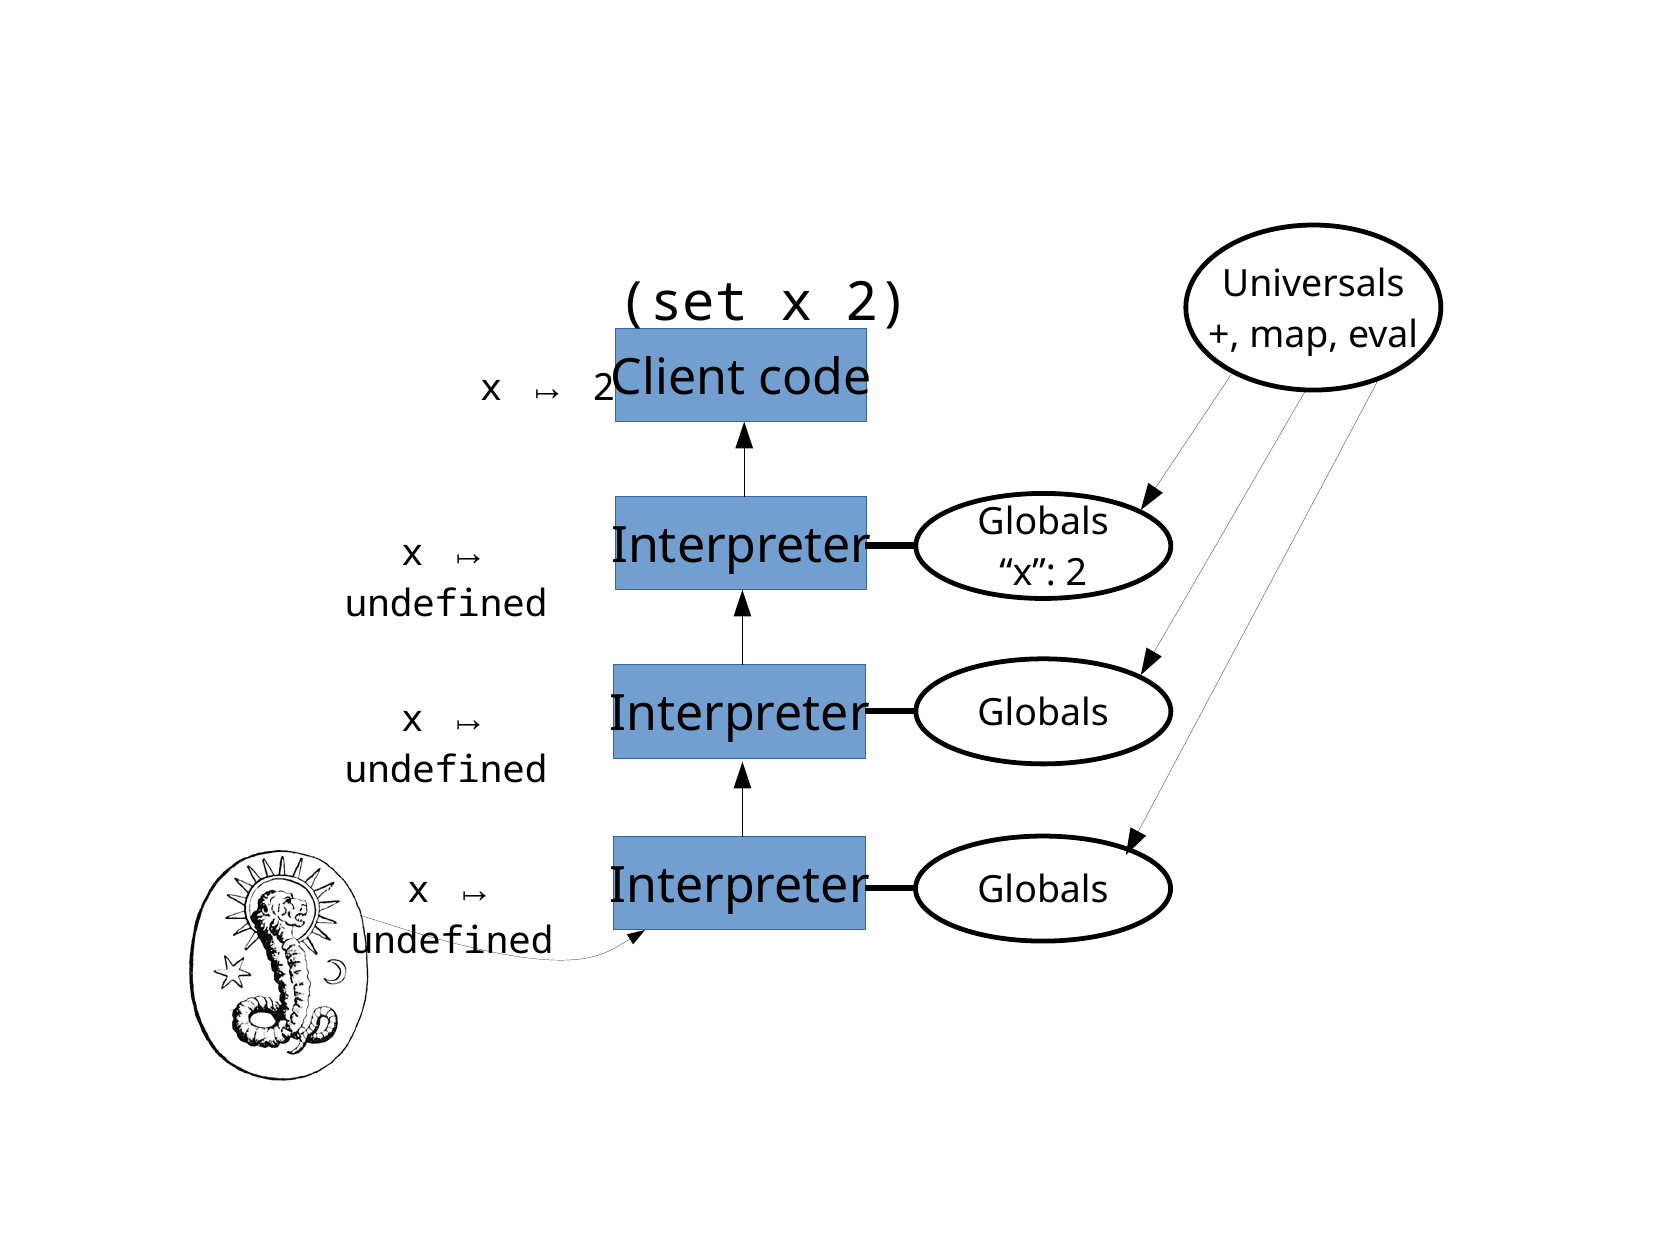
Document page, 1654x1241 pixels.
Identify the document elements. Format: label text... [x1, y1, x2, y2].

text_box Globals [915, 836, 1171, 942]
text_box Universals +, map, eval [1185, 225, 1441, 391]
text_box Interpreter [613, 664, 866, 759]
text_box Globals [916, 658, 1171, 764]
text_box Interpreter [615, 496, 867, 590]
text_box x ↦ undefined [336, 855, 615, 946]
text_box x ↦ 2 [465, 352, 668, 406]
text_box (set x 2) [603, 255, 879, 324]
text_box x ↦ undefined [330, 684, 608, 774]
text_box x ↦ undefined [330, 517, 608, 608]
text_box Client code [615, 328, 867, 422]
picture [356, 946, 366, 951]
text_box Interpreter [613, 836, 866, 930]
picture [181, 816, 376, 1115]
text_box Globals “x”: 2 [916, 493, 1171, 599]
